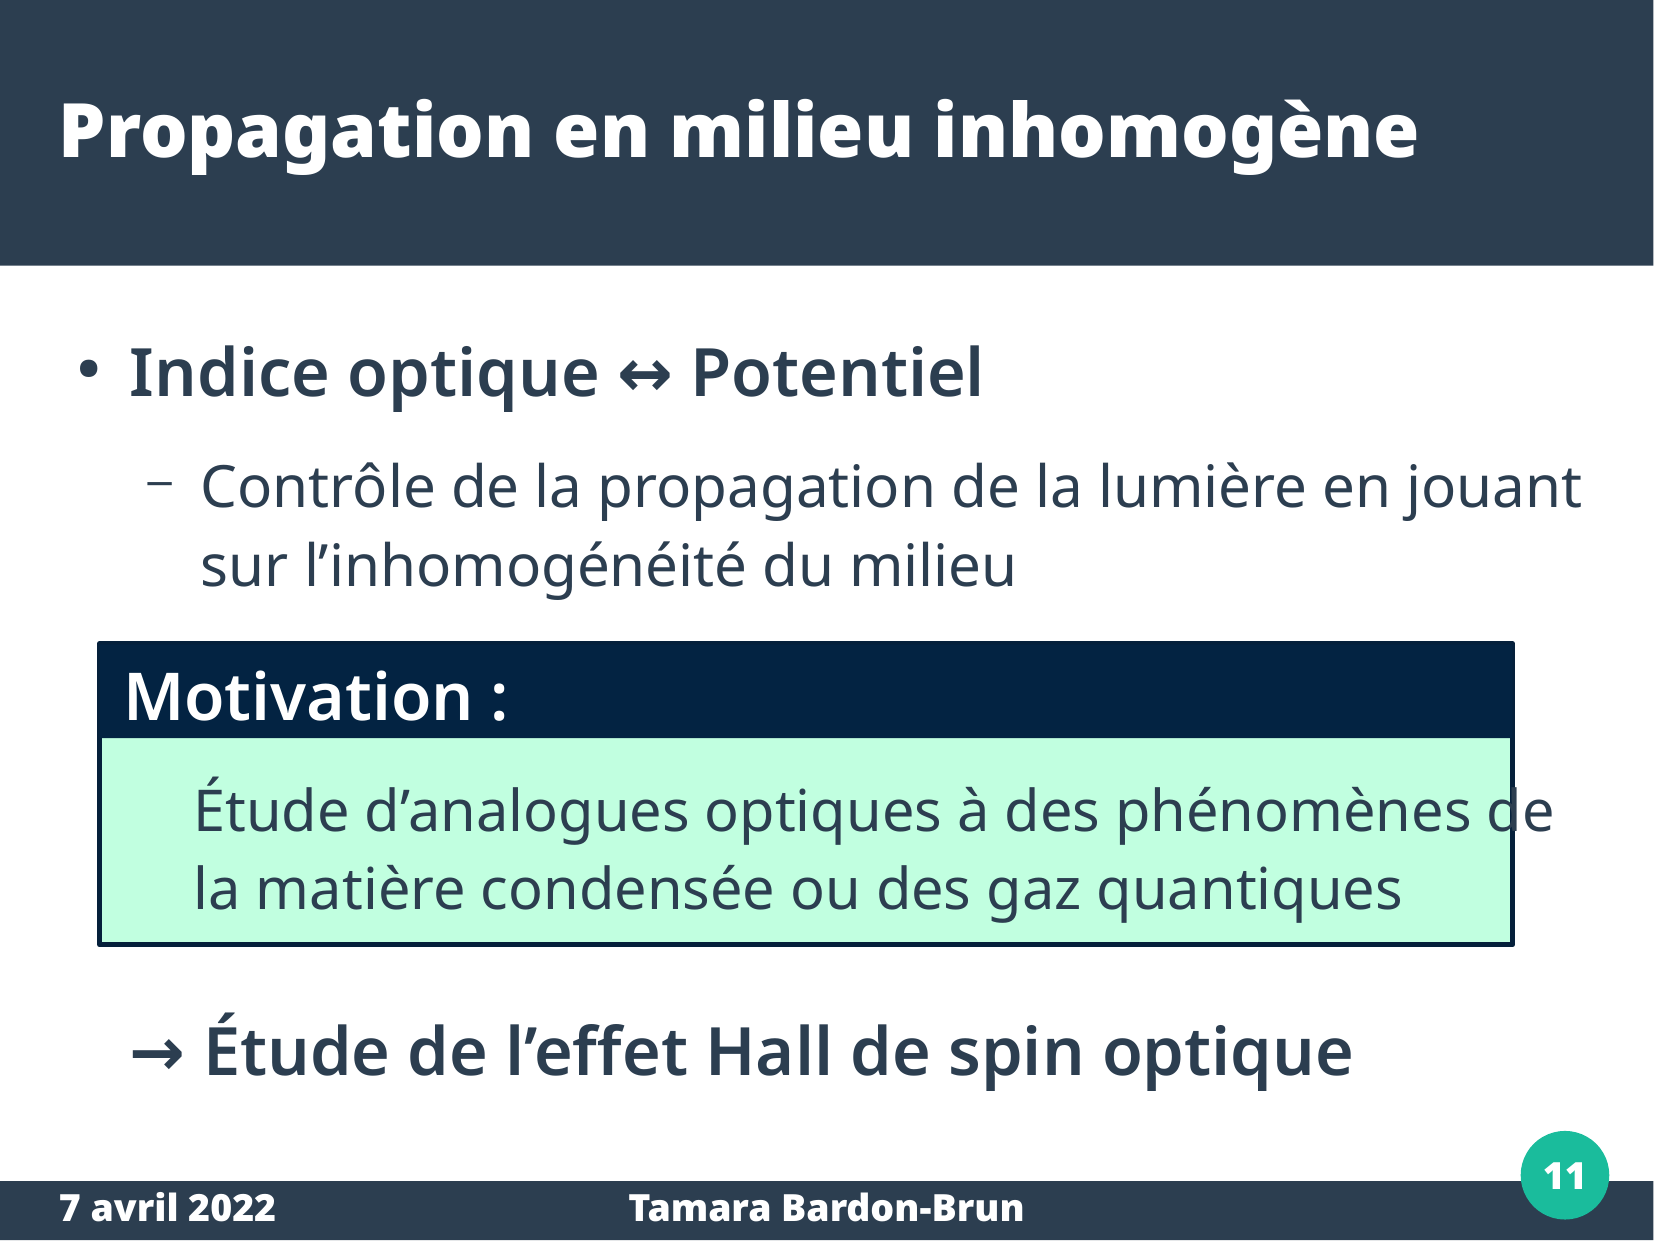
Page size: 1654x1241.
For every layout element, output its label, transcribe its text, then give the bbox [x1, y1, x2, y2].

list → Étude de l’effet Hall de spin optique [59, 1003, 1595, 1105]
list Motivation : Étude d’analogues optiques à des phénomènes de la matière condensée ou des gaz quantiques [53, 650, 1560, 928]
text_box [99, 643, 1513, 650]
list Indice optique ↔ Potentiel Contrôle de la propagation de la lumière en jouant sur l’inhomogénéité du milieu [59, 324, 1595, 615]
title Propagation en milieu inhomogène [59, 49, 1595, 207]
text_box [99, 928, 1513, 945]
